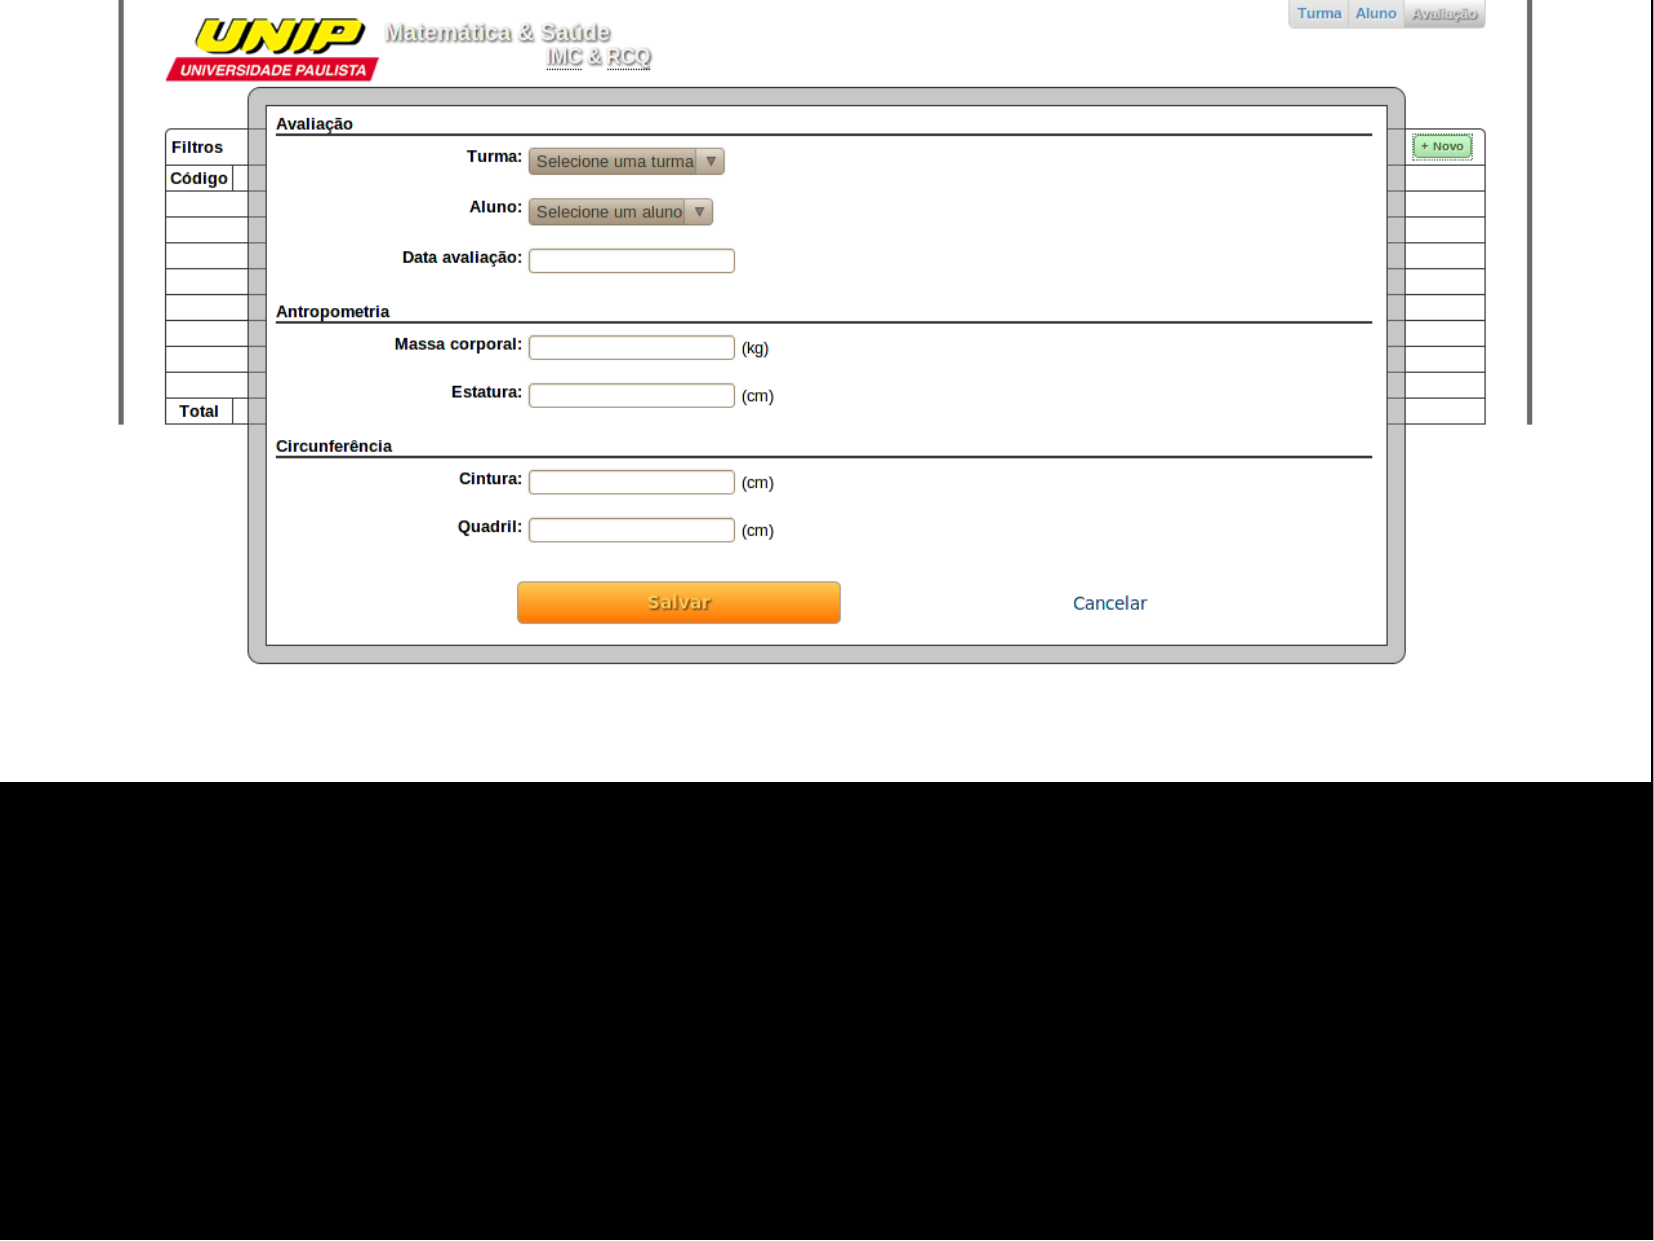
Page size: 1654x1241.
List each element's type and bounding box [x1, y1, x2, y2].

picture [0, 0, 1651, 782]
